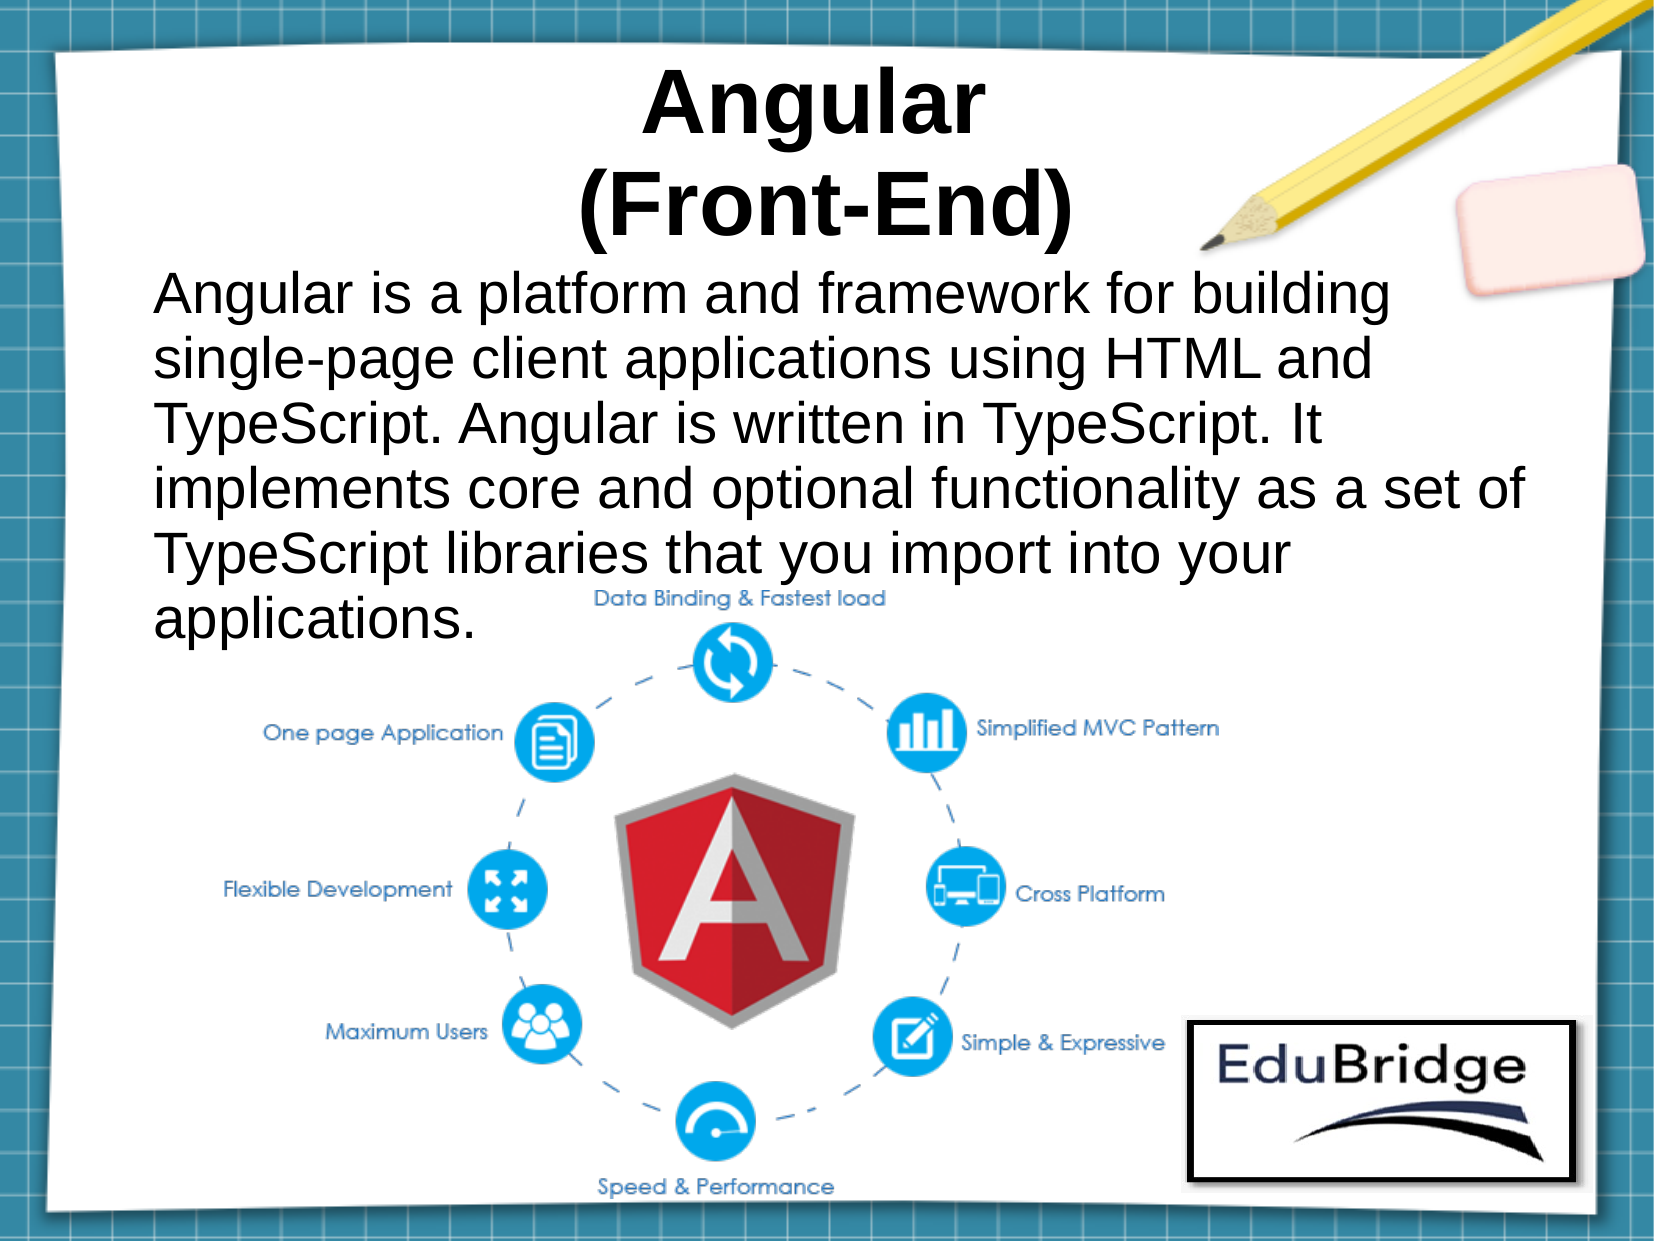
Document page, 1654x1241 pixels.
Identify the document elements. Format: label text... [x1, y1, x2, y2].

list Angular is a platform and framework for building single-page client applications using HTML and TypeScript. Angular is written in TypeScript. It implements core and optional functionality as a set of TypeScript libraries that you import into your applications. [82, 261, 1571, 981]
title Angular (Front-End) [82, 49, 1571, 257]
picture [0, 0, 1654, 1241]
